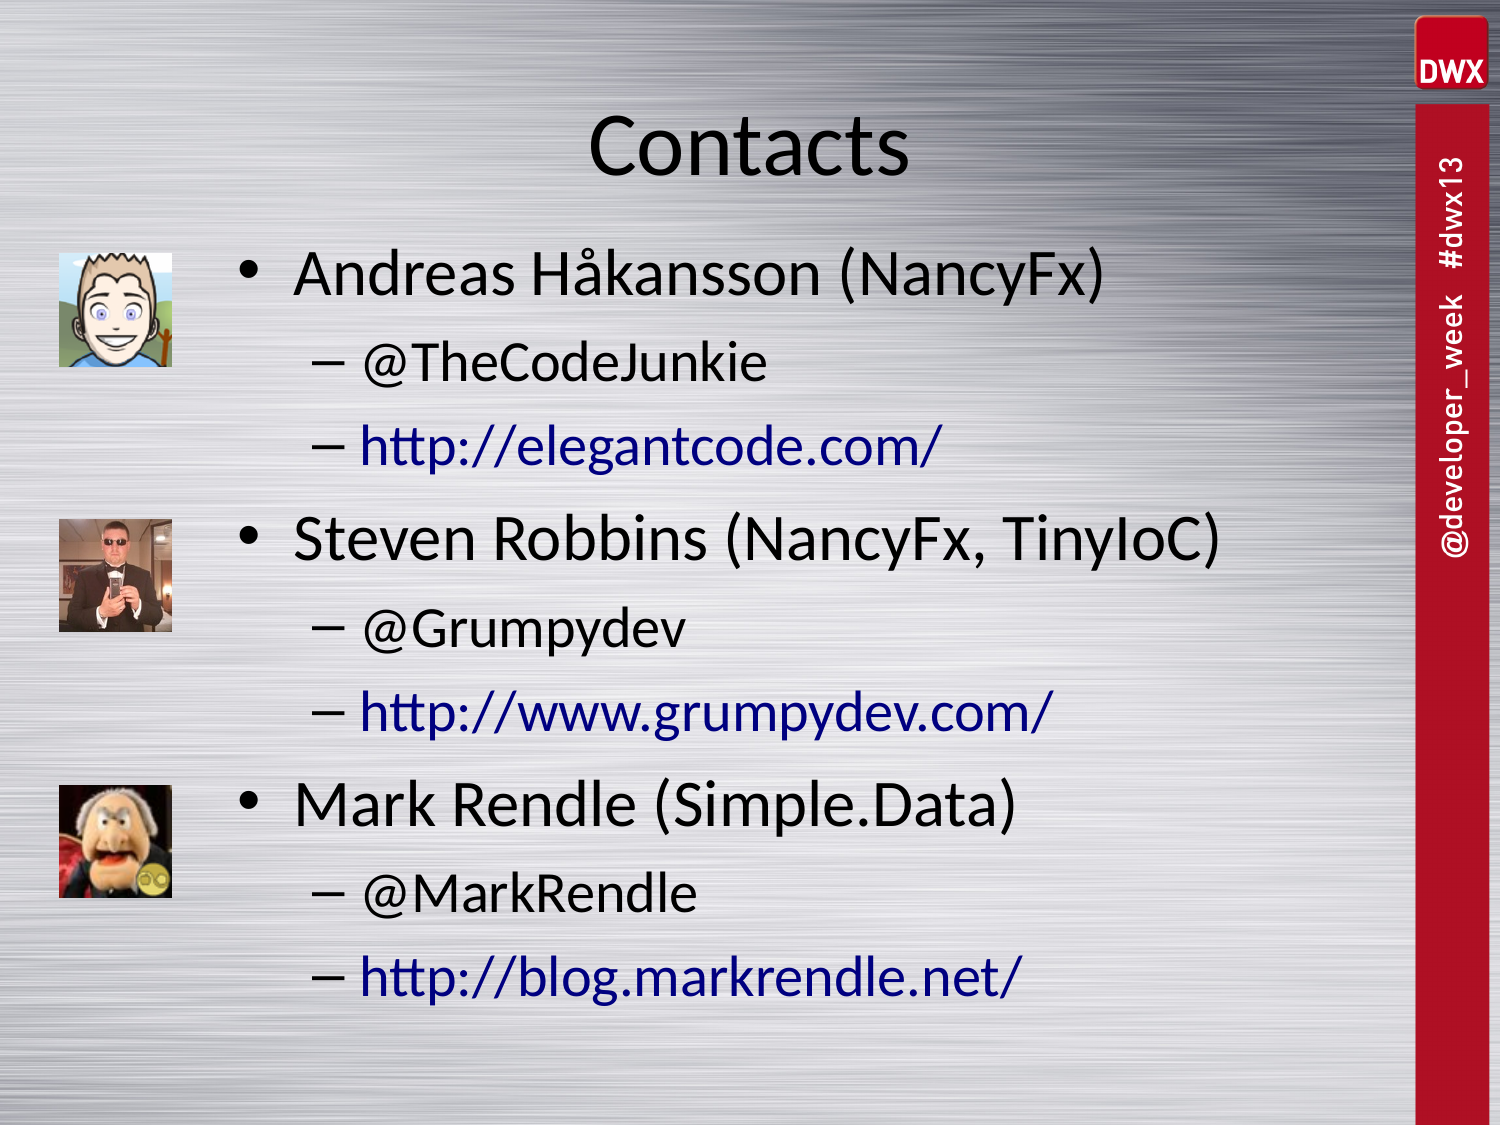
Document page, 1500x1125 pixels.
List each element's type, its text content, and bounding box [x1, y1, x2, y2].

list Andreas Håkansson (NancyFx) @TheCodeJunkie http://elegantcode.com/ Steven Robbins (NancyFx, TinyIoC) @Grumpydev http://www.grumpydev.com/ Mark Rendle (Simple.Data) @MarkRendle http://blog.markrendle.net/ [222, 221, 1270, 1021]
title Contacts [75, 45, 1426, 233]
picture [0, 0, 1500, 1125]
